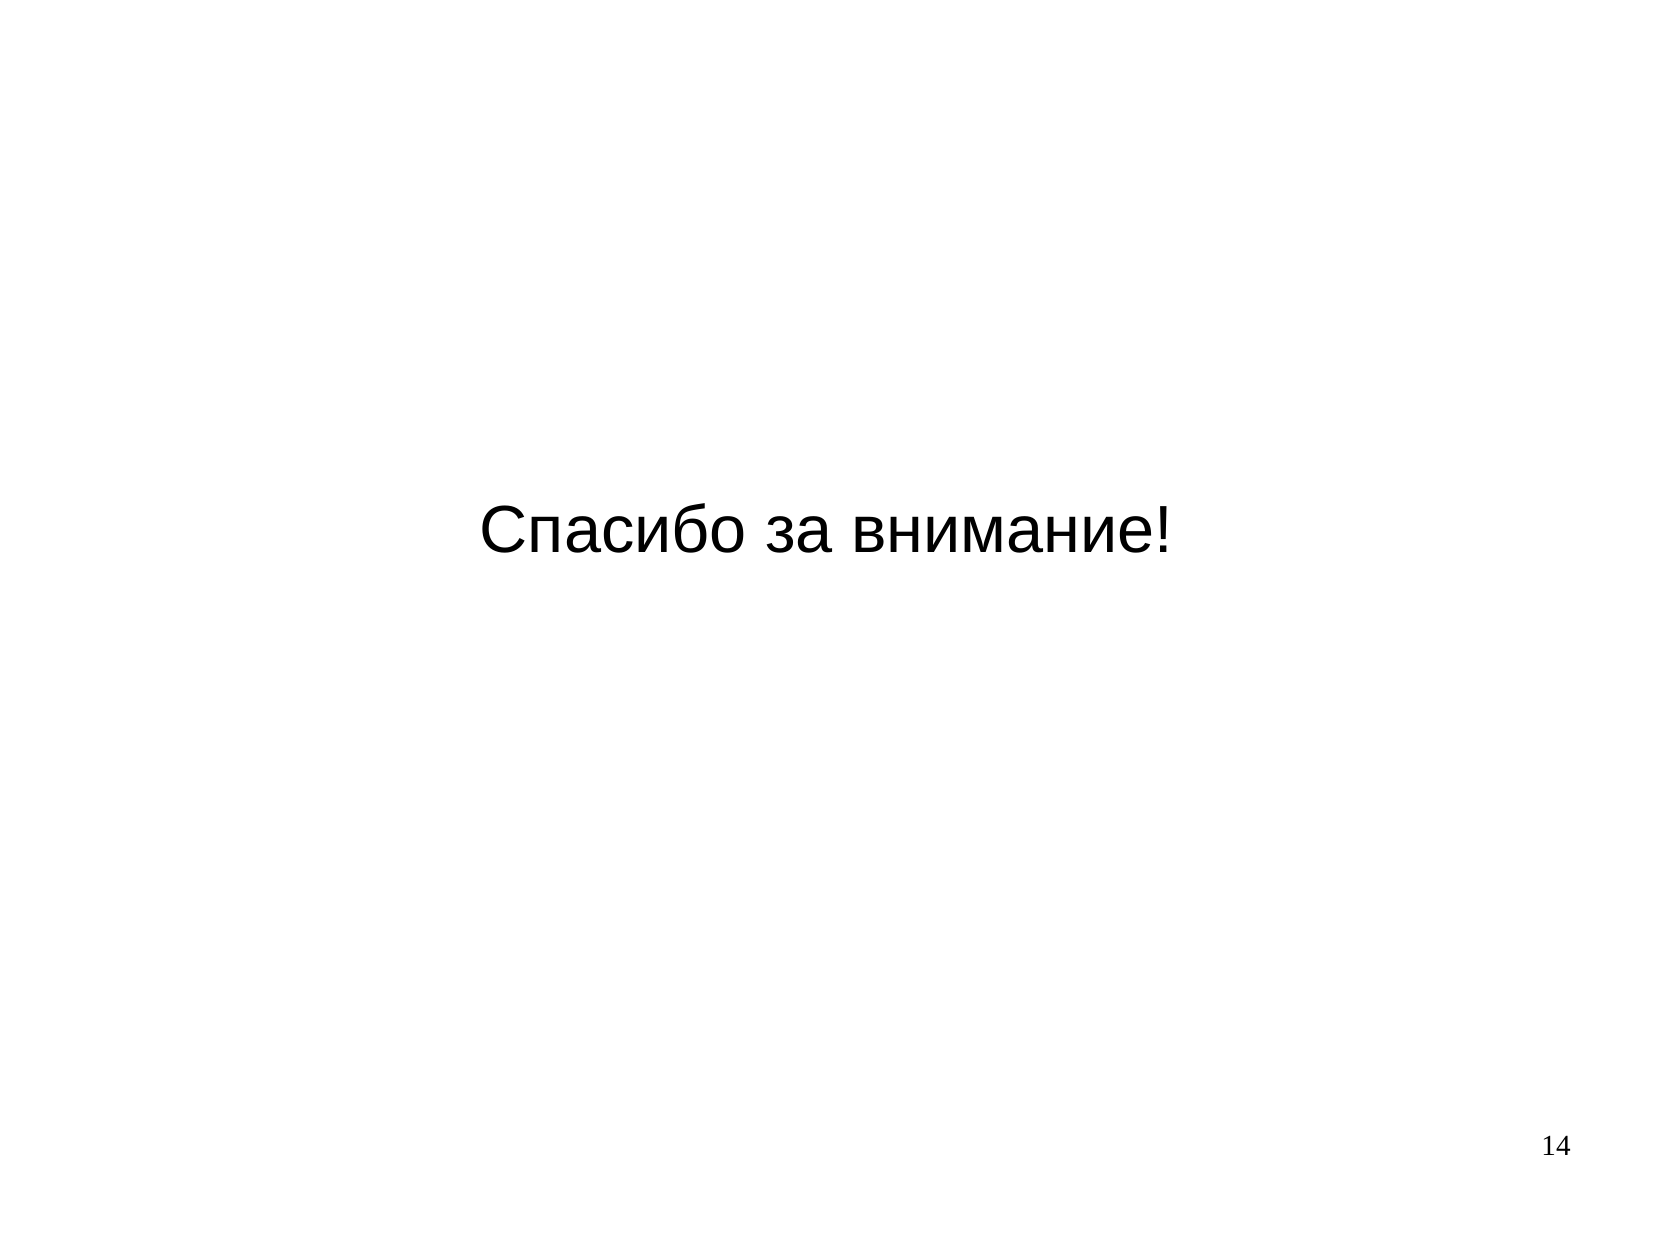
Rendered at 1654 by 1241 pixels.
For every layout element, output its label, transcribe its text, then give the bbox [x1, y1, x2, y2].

subtitle Спасибо за внимание! [82, 49, 1571, 1010]
